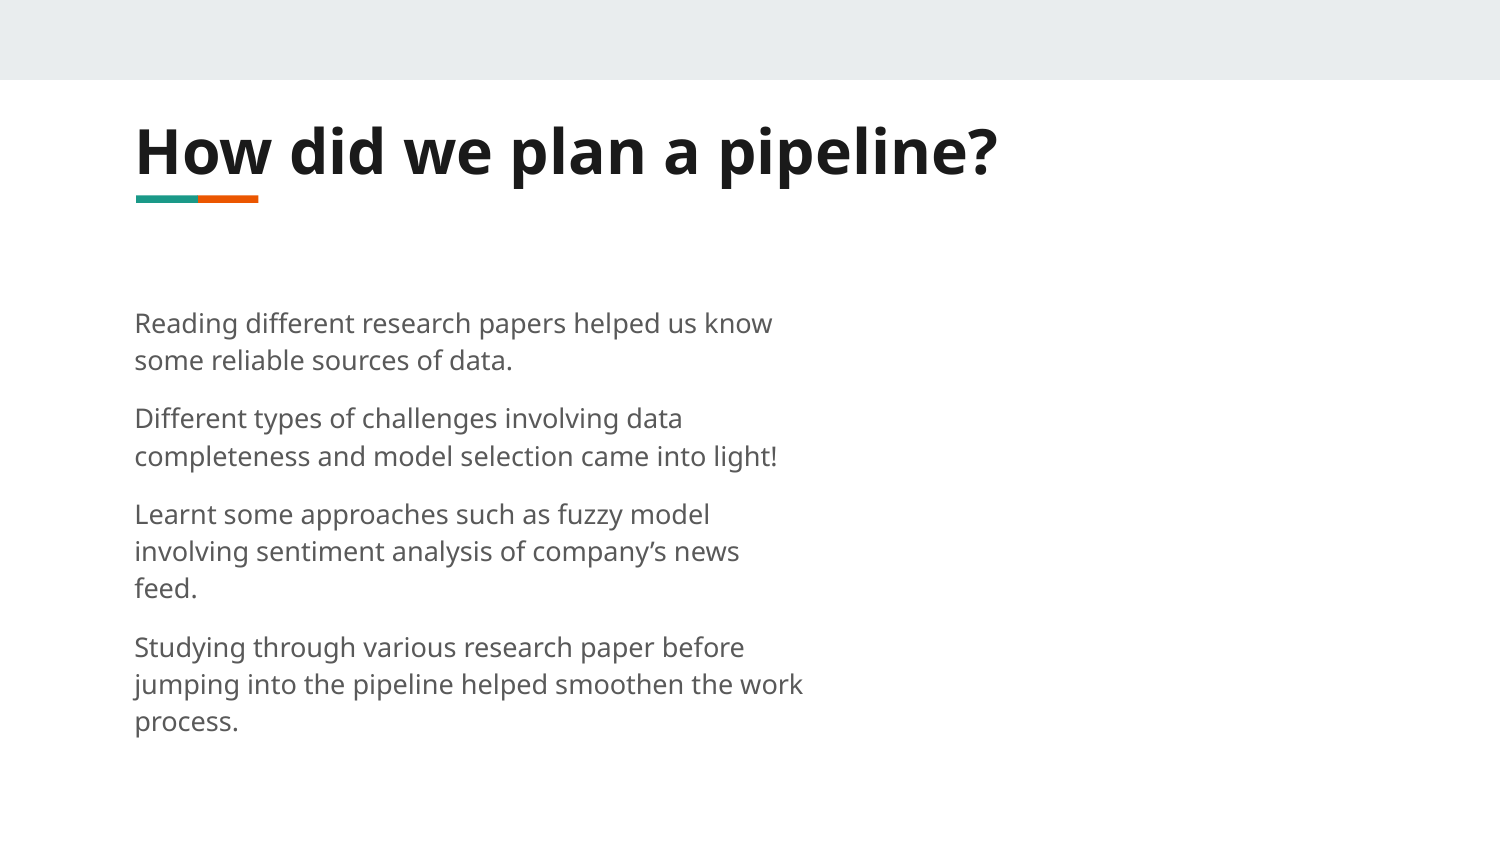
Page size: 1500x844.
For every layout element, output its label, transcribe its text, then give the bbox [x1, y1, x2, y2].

title How did we plan a pipeline? [119, 97, 1381, 186]
list Reading different research papers helped us know some reliable sources of data. Different types of challenges involving data completeness and model selection came into light! Learnt some approaches such as fuzzy model involving sentiment analysis of company’s news feed. Studying through various research paper before jumping into the pipeline helped smoothen the work process. [119, 286, 820, 658]
